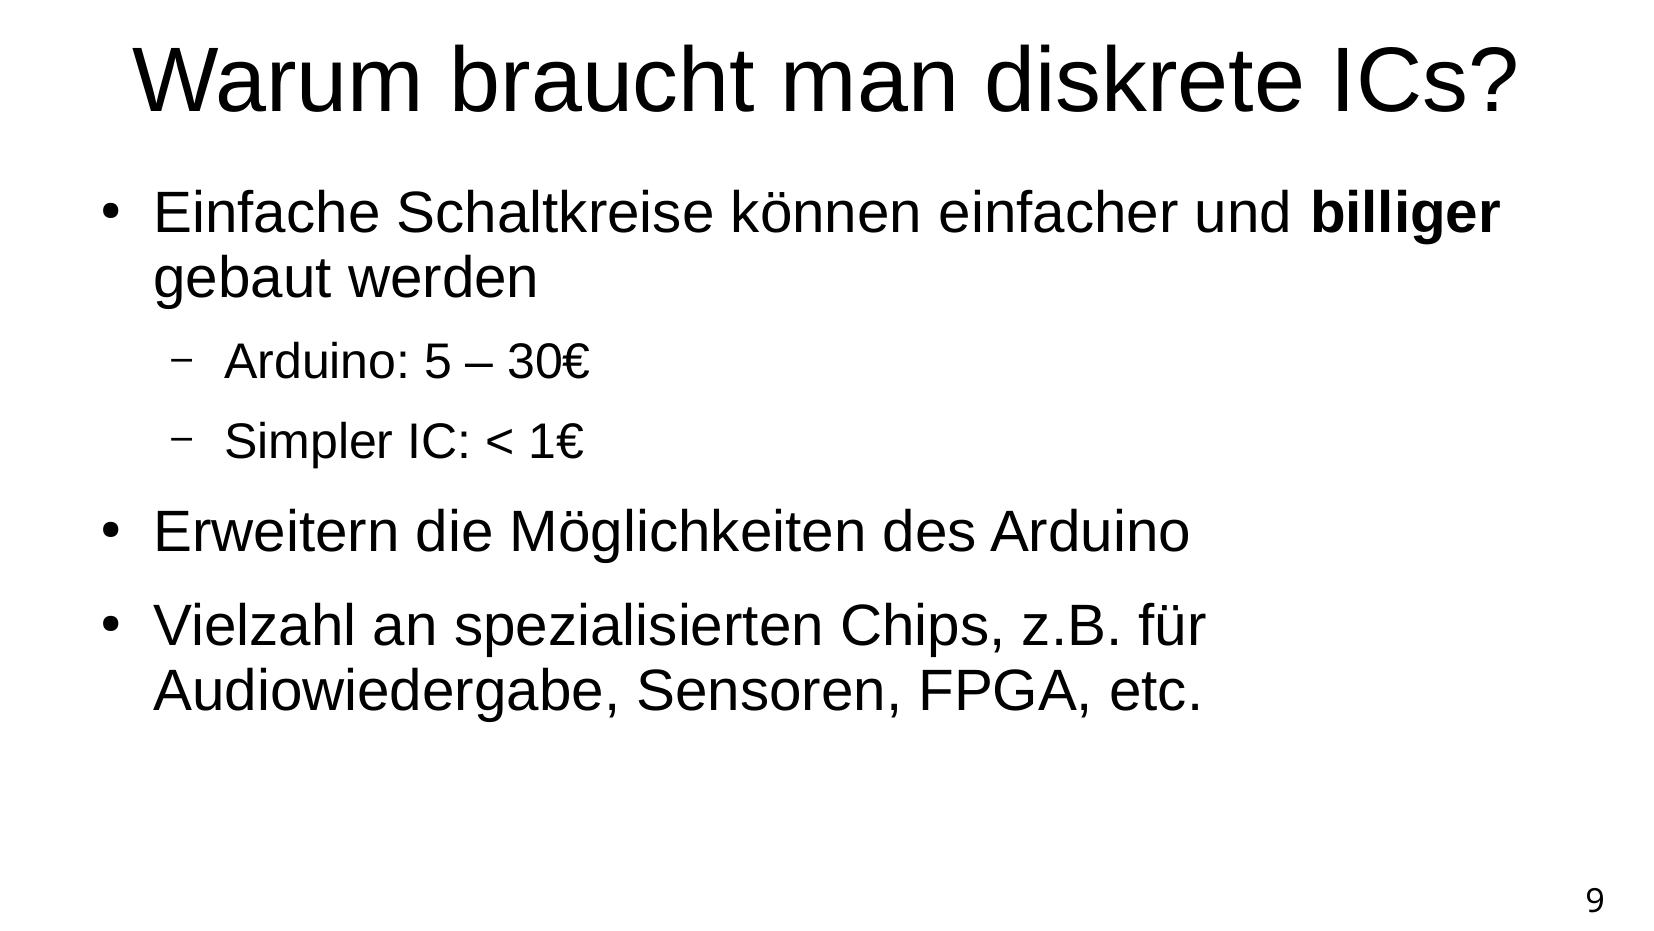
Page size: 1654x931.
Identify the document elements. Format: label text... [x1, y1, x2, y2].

title Warum braucht man diskrete ICs? [82, 1, 1571, 157]
list Einfache Schaltkreise können einfacher und billiger gebaut werden Arduino: 5 – 30€ Simpler IC: < 1€ Erweitern die Möglichkeiten des Arduino Vielzahl an spezialisierten Chips, z.B. für Audiowiedergabe, Sensoren, FPGA, etc. [82, 180, 1571, 811]
